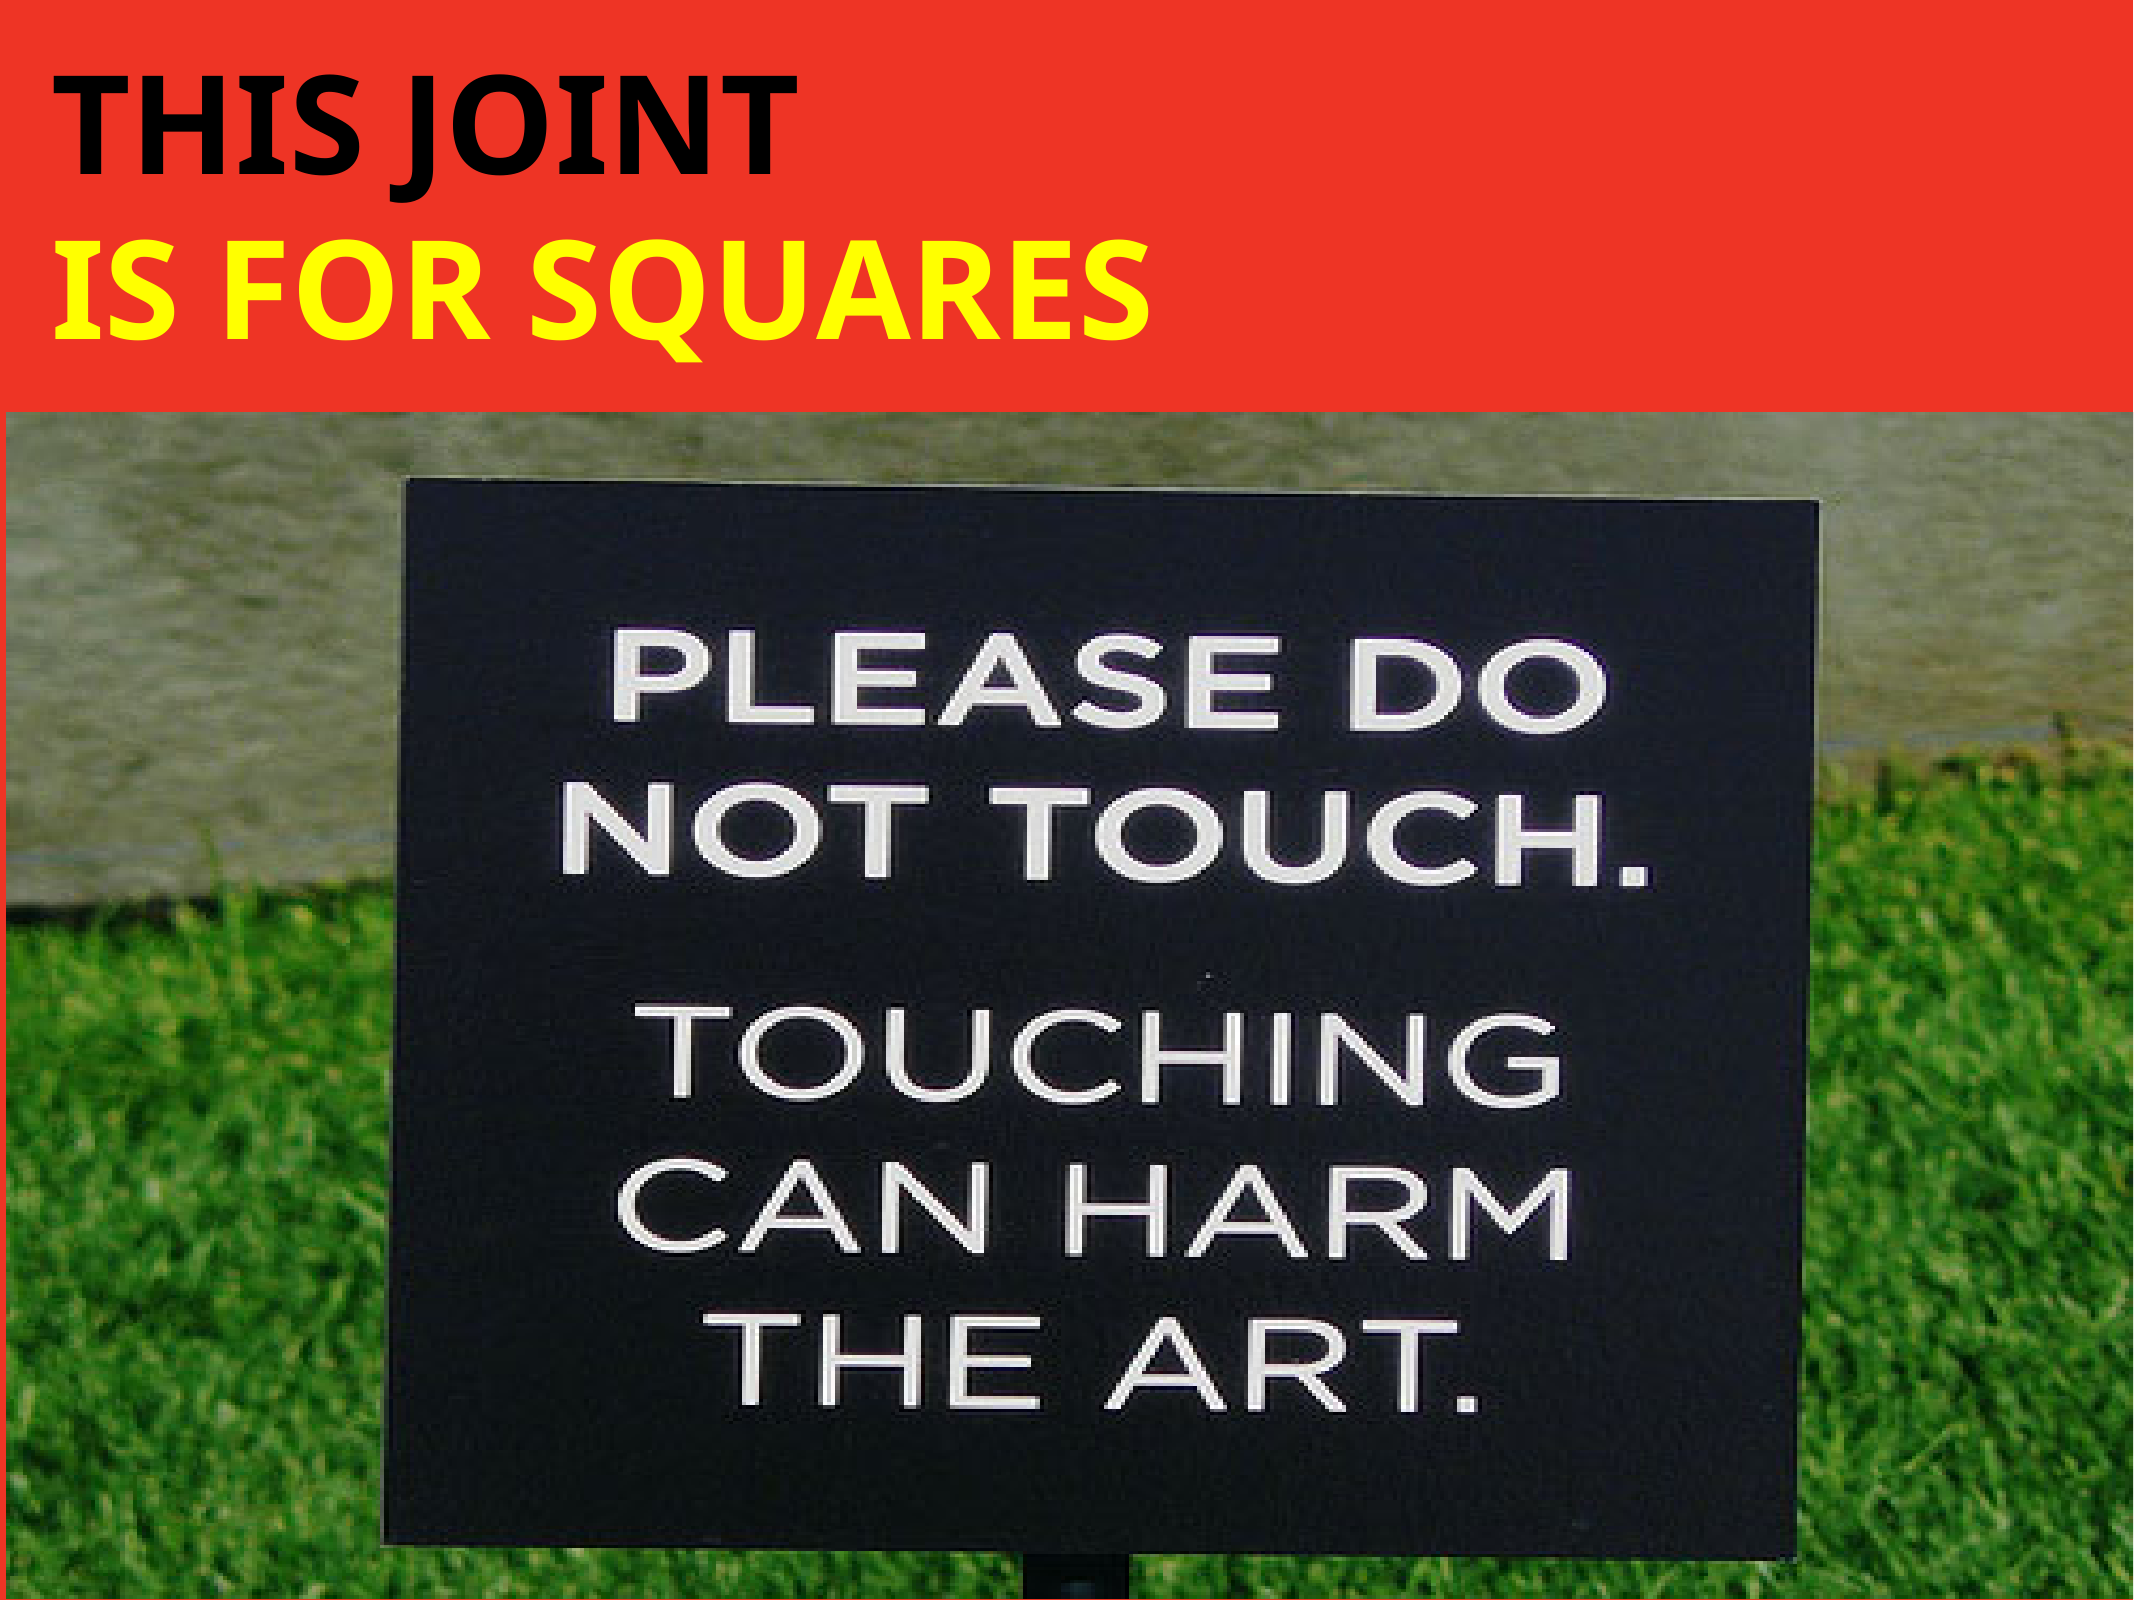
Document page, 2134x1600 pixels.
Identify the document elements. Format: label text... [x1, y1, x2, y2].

text_box THIS JOINT IS FOR SQUARES [41, 37, 2063, 412]
picture [6, 412, 2134, 1599]
